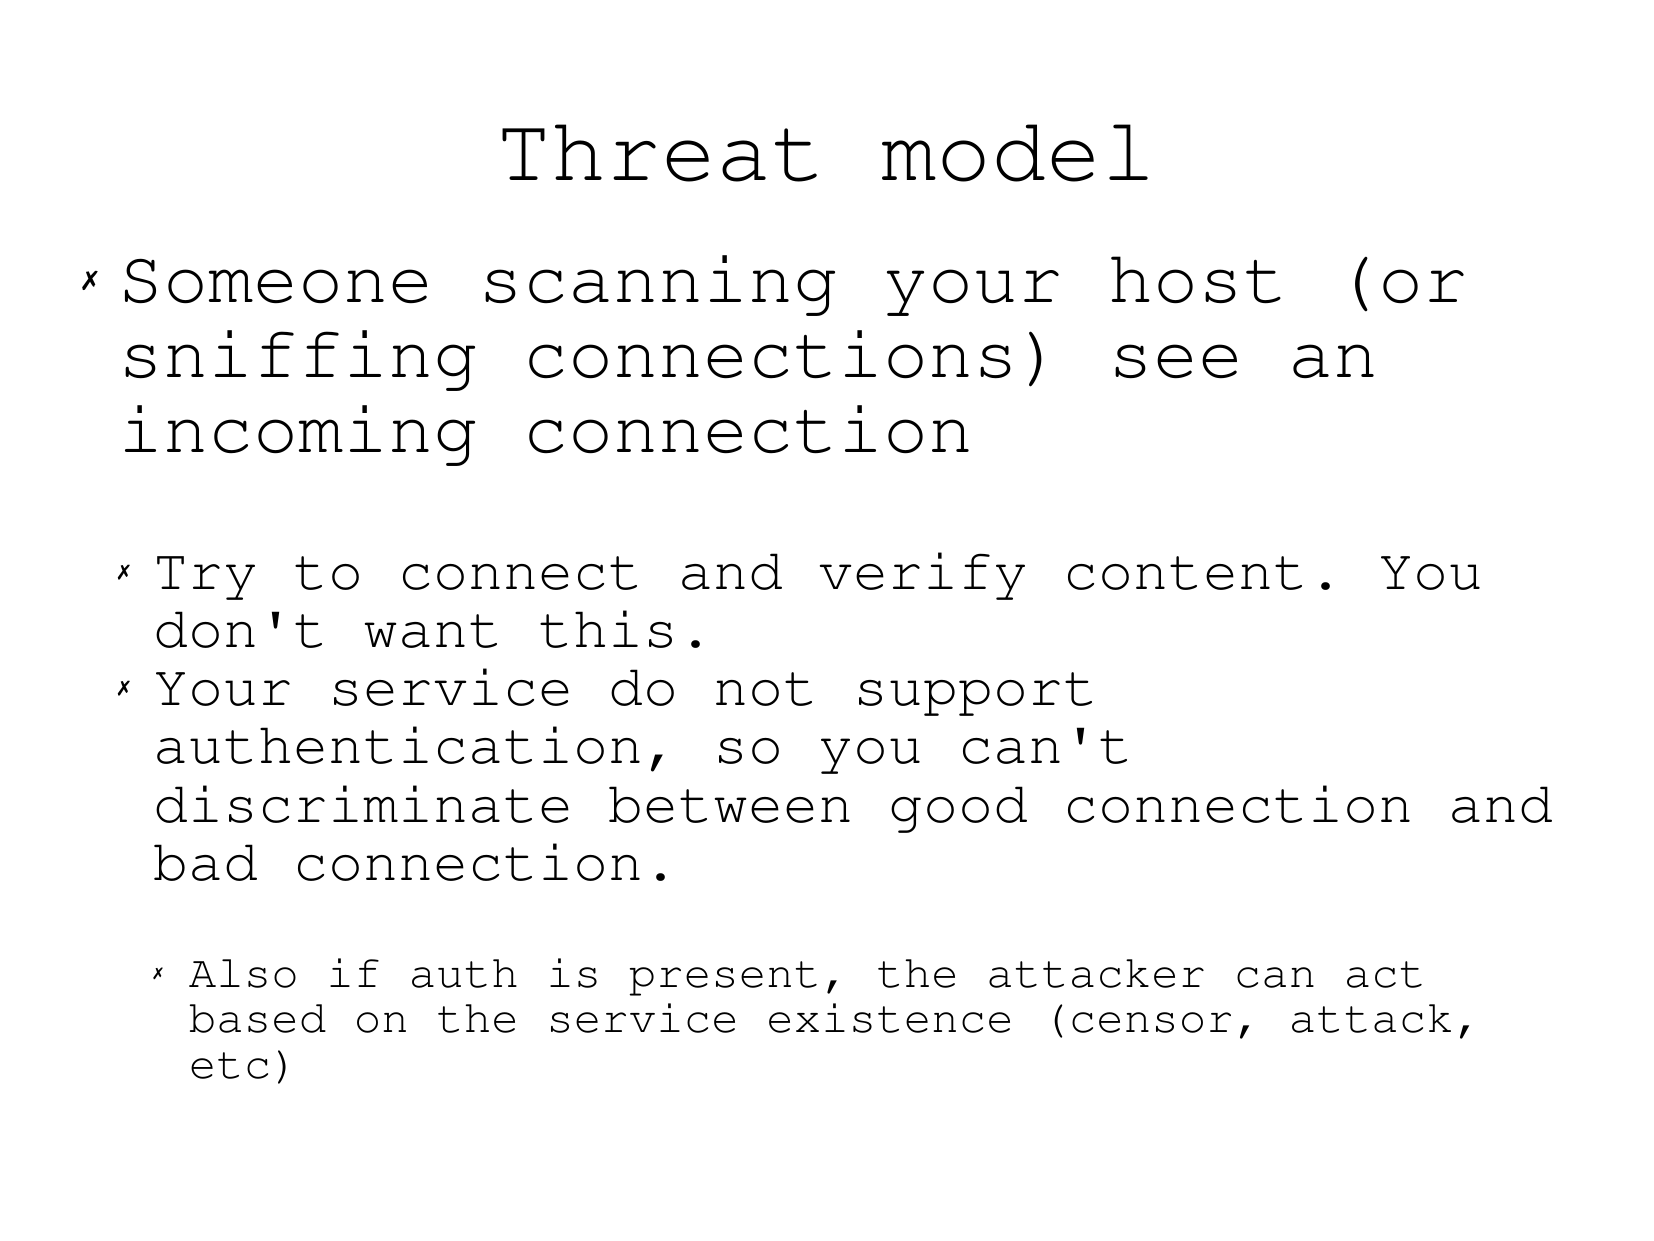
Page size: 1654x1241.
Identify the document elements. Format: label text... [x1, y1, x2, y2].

subtitle Someone scanning your host (or sniffing connections) see an incoming connection Try to connect and verify content. You don't want this. Your service do not support authentication, so you can't discriminate between good connection and bad connection. Also if auth is present, the attacker can act based on the service existence (censor, attack, etc) [82, 241, 1571, 1165]
title Threat model [82, 49, 1571, 241]
